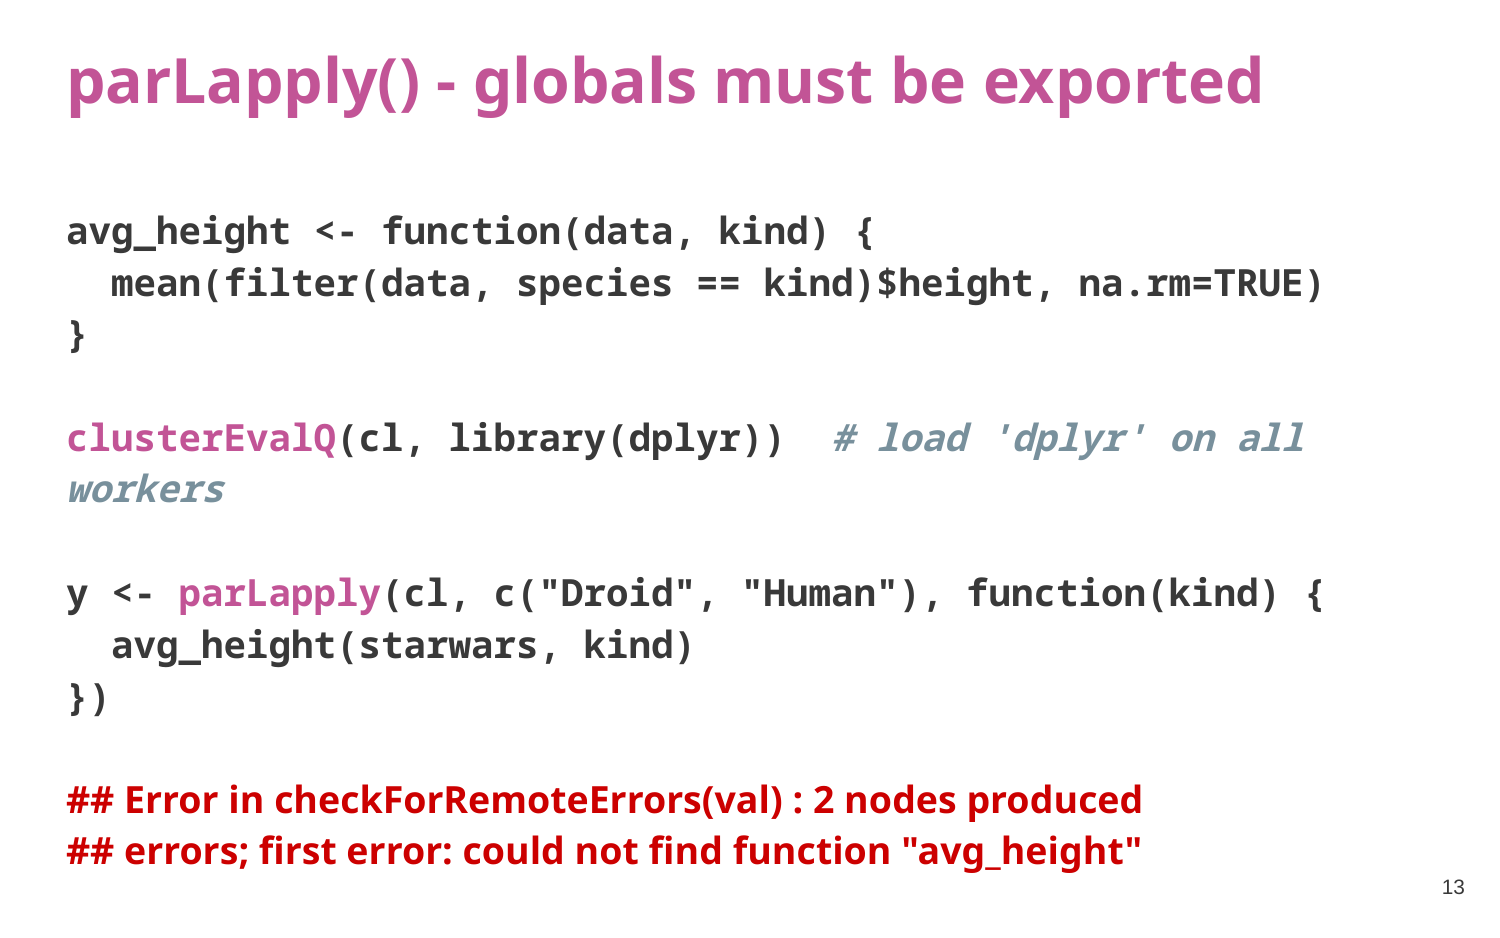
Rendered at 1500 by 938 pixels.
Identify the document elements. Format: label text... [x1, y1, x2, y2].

title parLapply() - globals must be exported [51, 25, 1449, 130]
list avg_height <- function(data, kind) { mean(filter(data, species == kind)$height, na.rm=TRUE) } clusterEvalQ(cl, library(dplyr)) # load 'dplyr' on all workers y <- parLapply(cl, c("Droid", "Human"), function(kind) { avg_height(starwars, kind) }) ## Error in checkForRemoteErrors(val) : 2 nodes produced ## errors; first error: could not find function "avg_height" [51, 185, 1449, 877]
slide_number <number> [1389, 849, 1480, 922]
